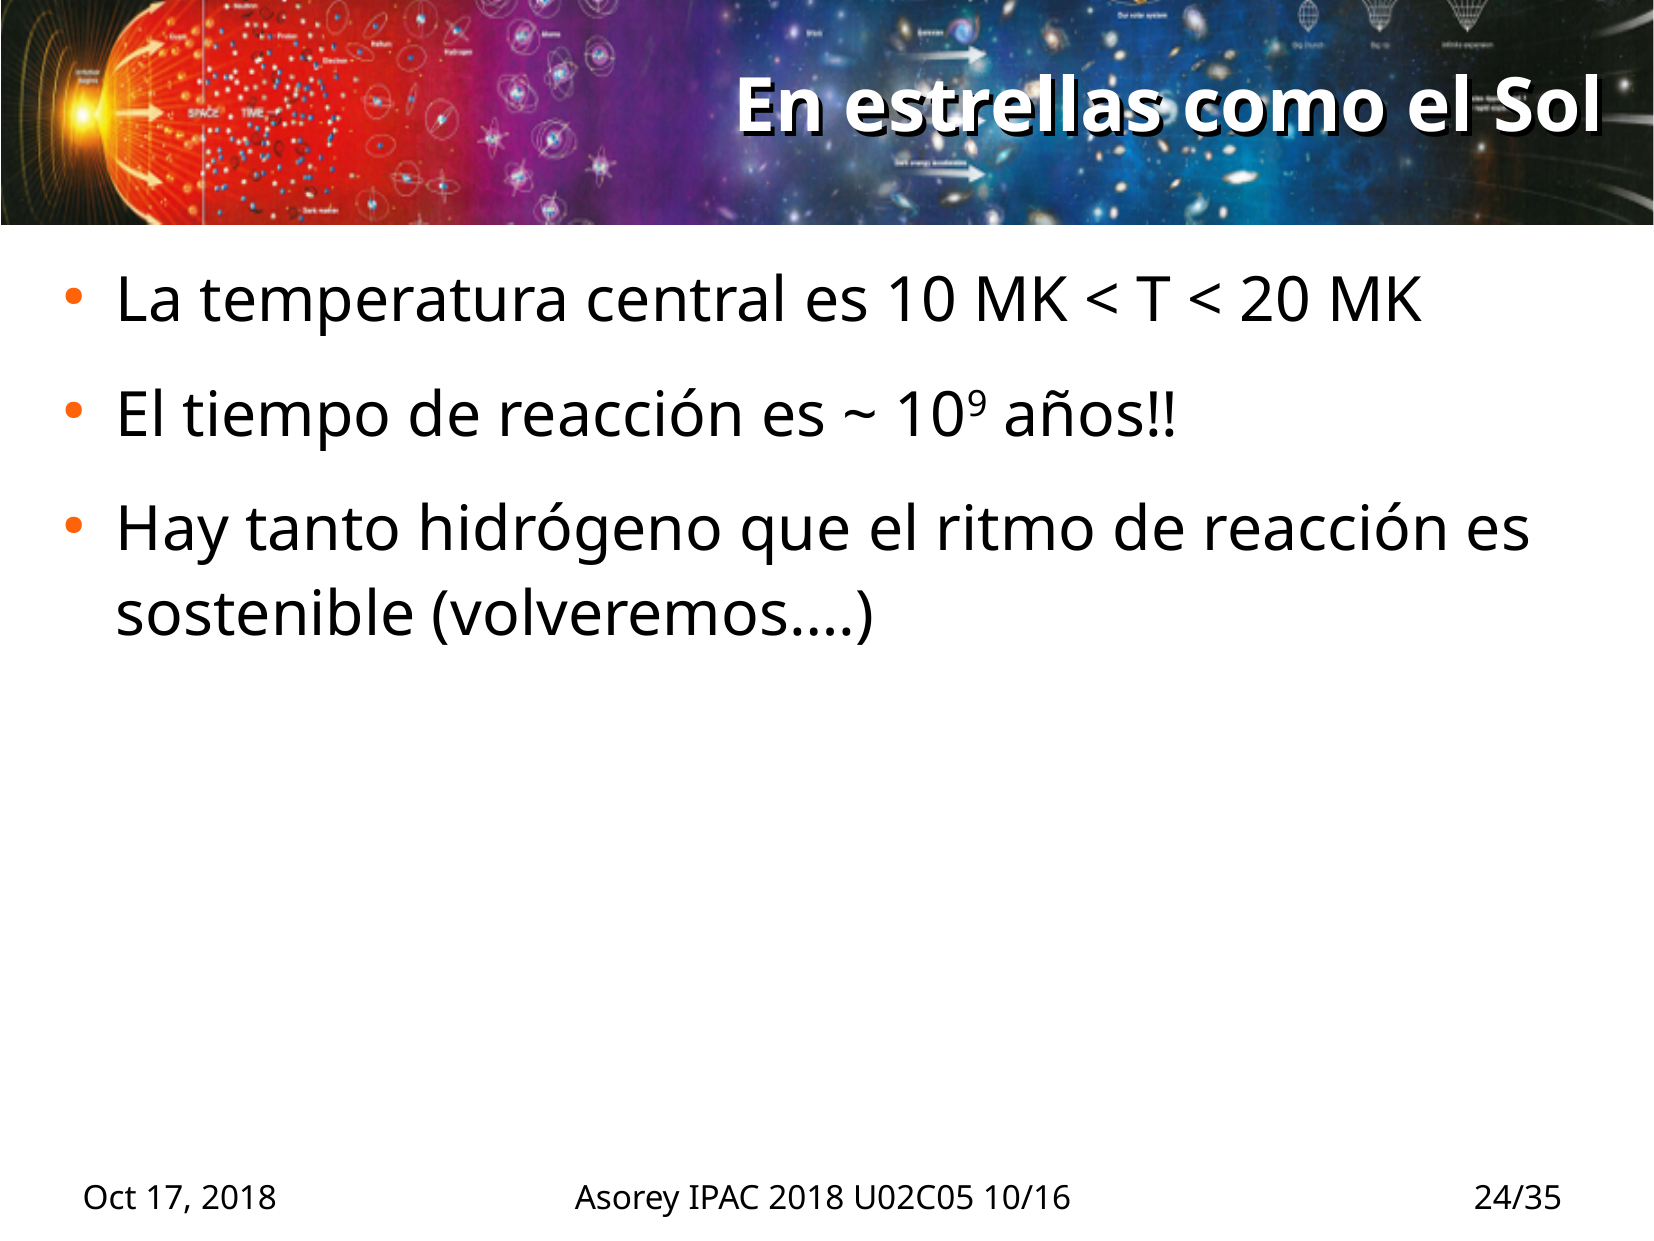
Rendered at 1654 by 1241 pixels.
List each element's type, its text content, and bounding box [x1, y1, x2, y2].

title En estrellas como el Sol [45, 15, 1606, 191]
list La temperatura central es 10 MK < T < 20 MK El tiempo de reacción es ~ 109 años!! Hay tanto hidrógeno que el ritmo de reacción es sostenible (volveremos….) [45, 255, 1606, 1156]
picture [1, 0, 1654, 225]
